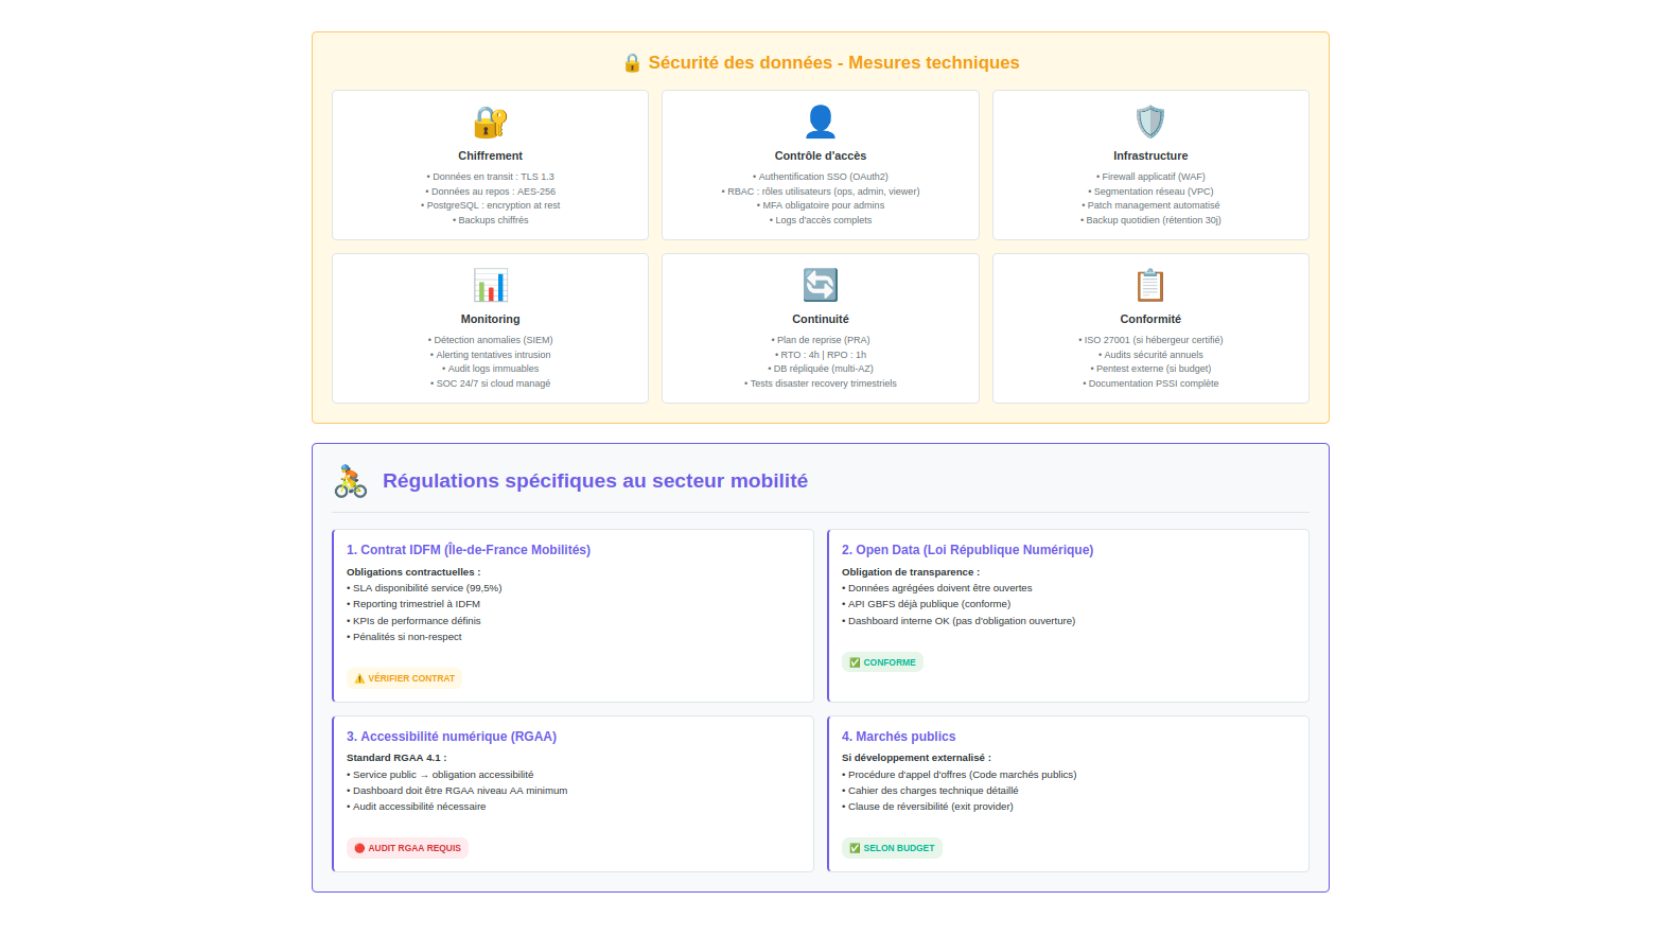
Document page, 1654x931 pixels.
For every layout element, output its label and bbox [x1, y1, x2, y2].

picture [300, 24, 1335, 901]
